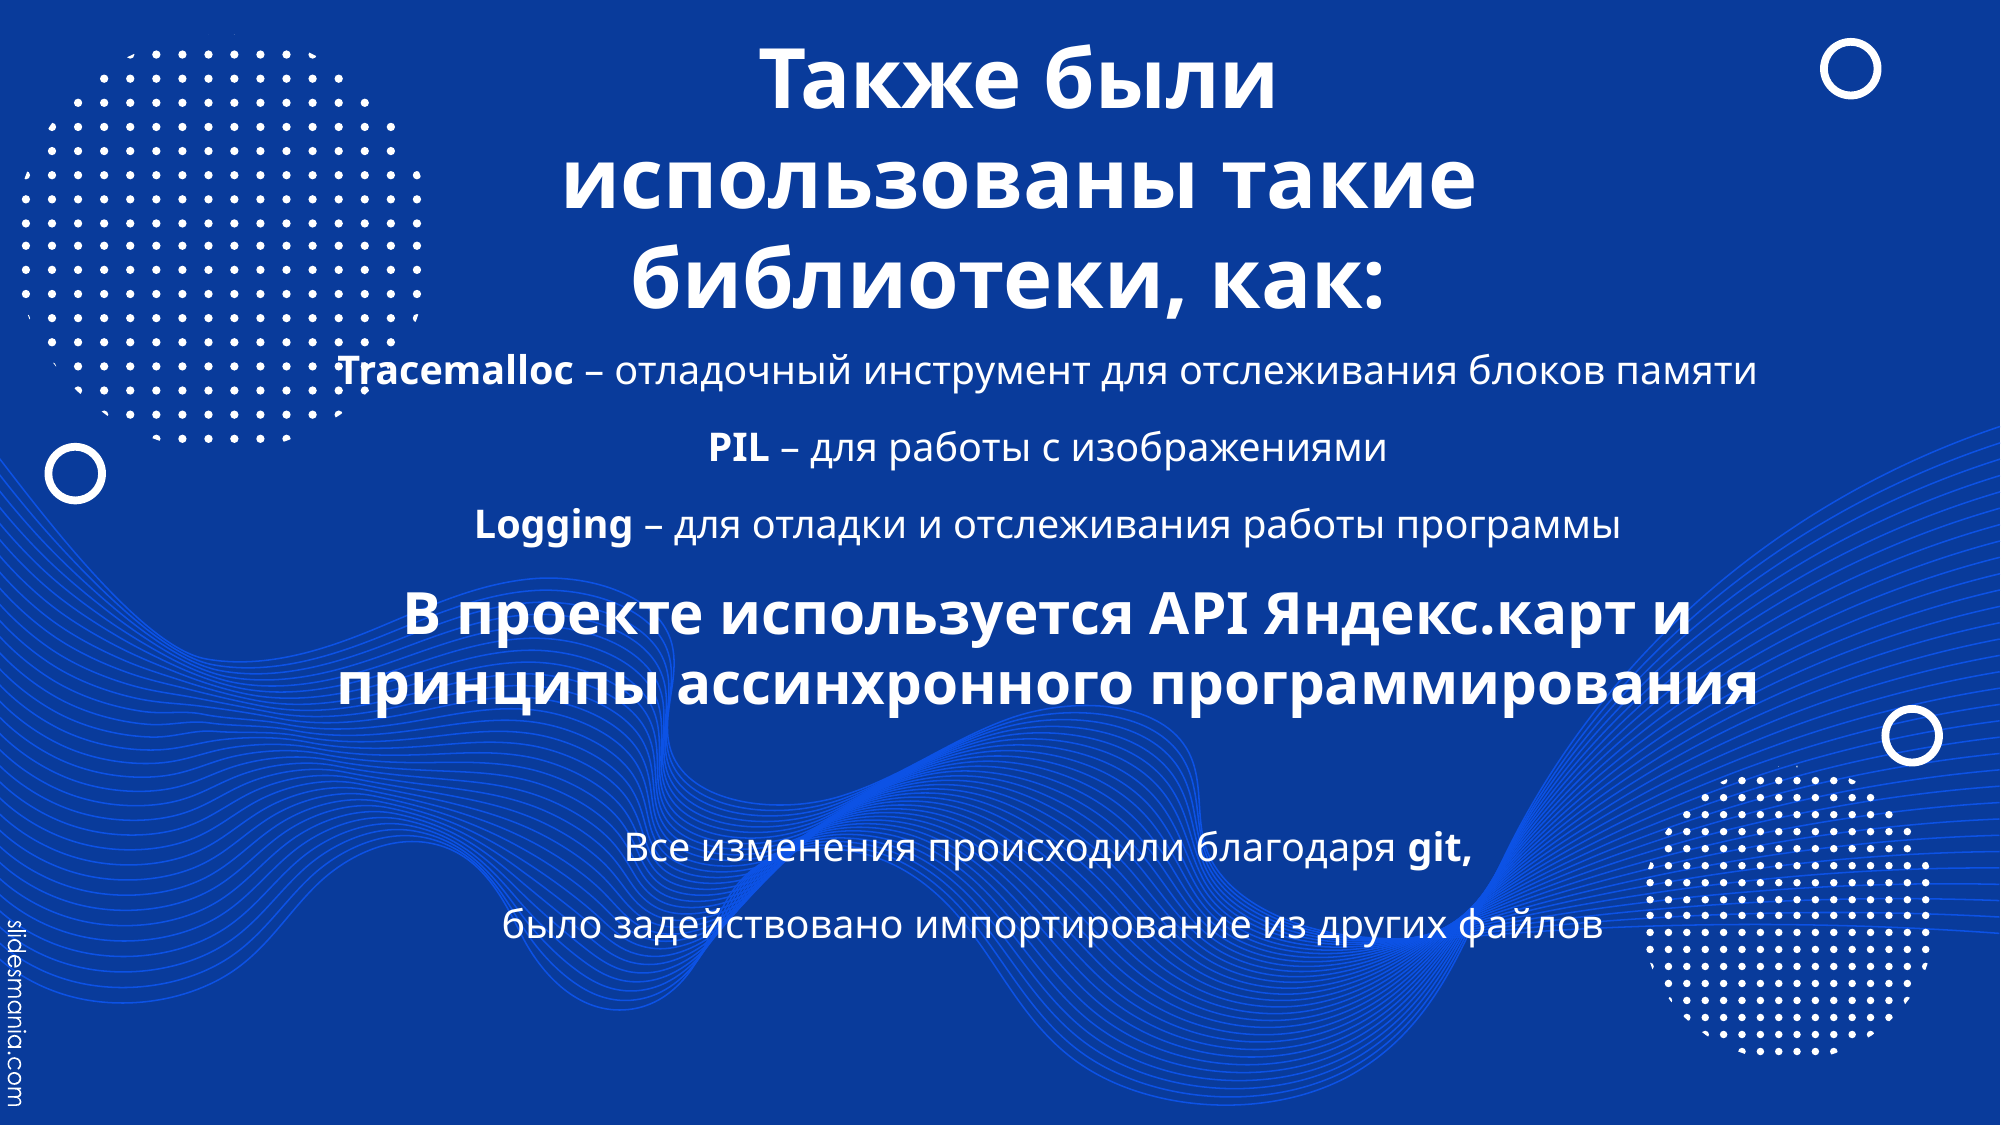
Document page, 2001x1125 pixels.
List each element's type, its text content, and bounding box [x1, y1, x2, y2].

title Также были использованы такие библиотеки, как: [413, 75, 1626, 275]
list Tracemalloc – отладочный инструмент для отслеживания блоков памяти PIL – для работы с изображениями Logging – для отладки и отслеживания работы программы В проекте используется API Яндекс.карт и принципы ассинхронного программирования Все изменения происходили благодаря git, было задействовано импортирование из других файлов [236, 324, 1861, 569]
